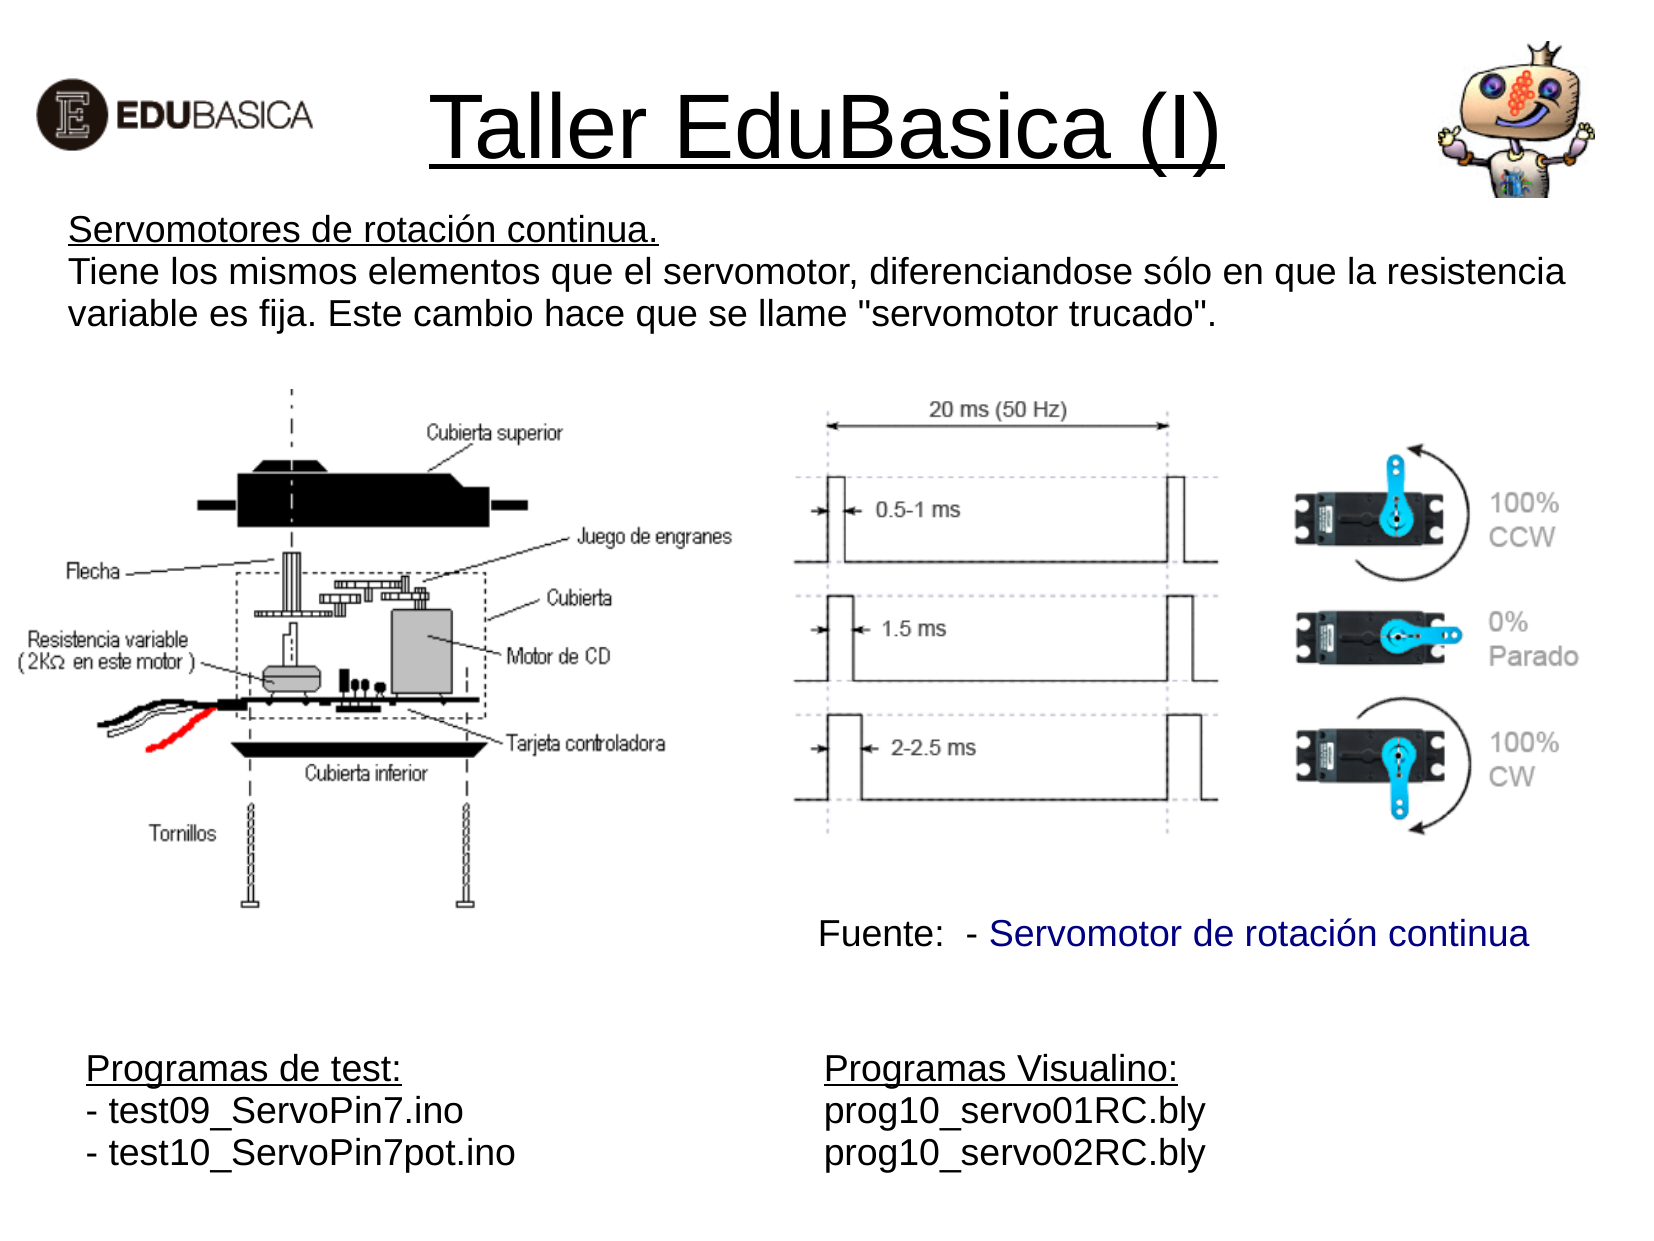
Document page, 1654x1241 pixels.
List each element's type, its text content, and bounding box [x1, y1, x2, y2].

text_box Fuente: - Servomotor de rotación continua [803, 905, 1545, 1004]
title Taller EduBasica (I) [82, 23, 1571, 200]
picture [0, 389, 1595, 919]
picture [1438, 41, 1595, 198]
text_box Servomotores de rotación continua. Tiene los mismos elementos que el servomotor, diferenciandose sólo en que la resistencia variable es fija. Este cambio hace que se llame "servomotor trucado". [53, 200, 1592, 342]
text_box Programas de test: Programas Visualino: - test09_ServoPin7.ino prog10_servo01RC.bly - test10_ServoPin7pot.ino prog10_servo02RC.bly [70, 1040, 1548, 1182]
picture [35, 77, 316, 154]
